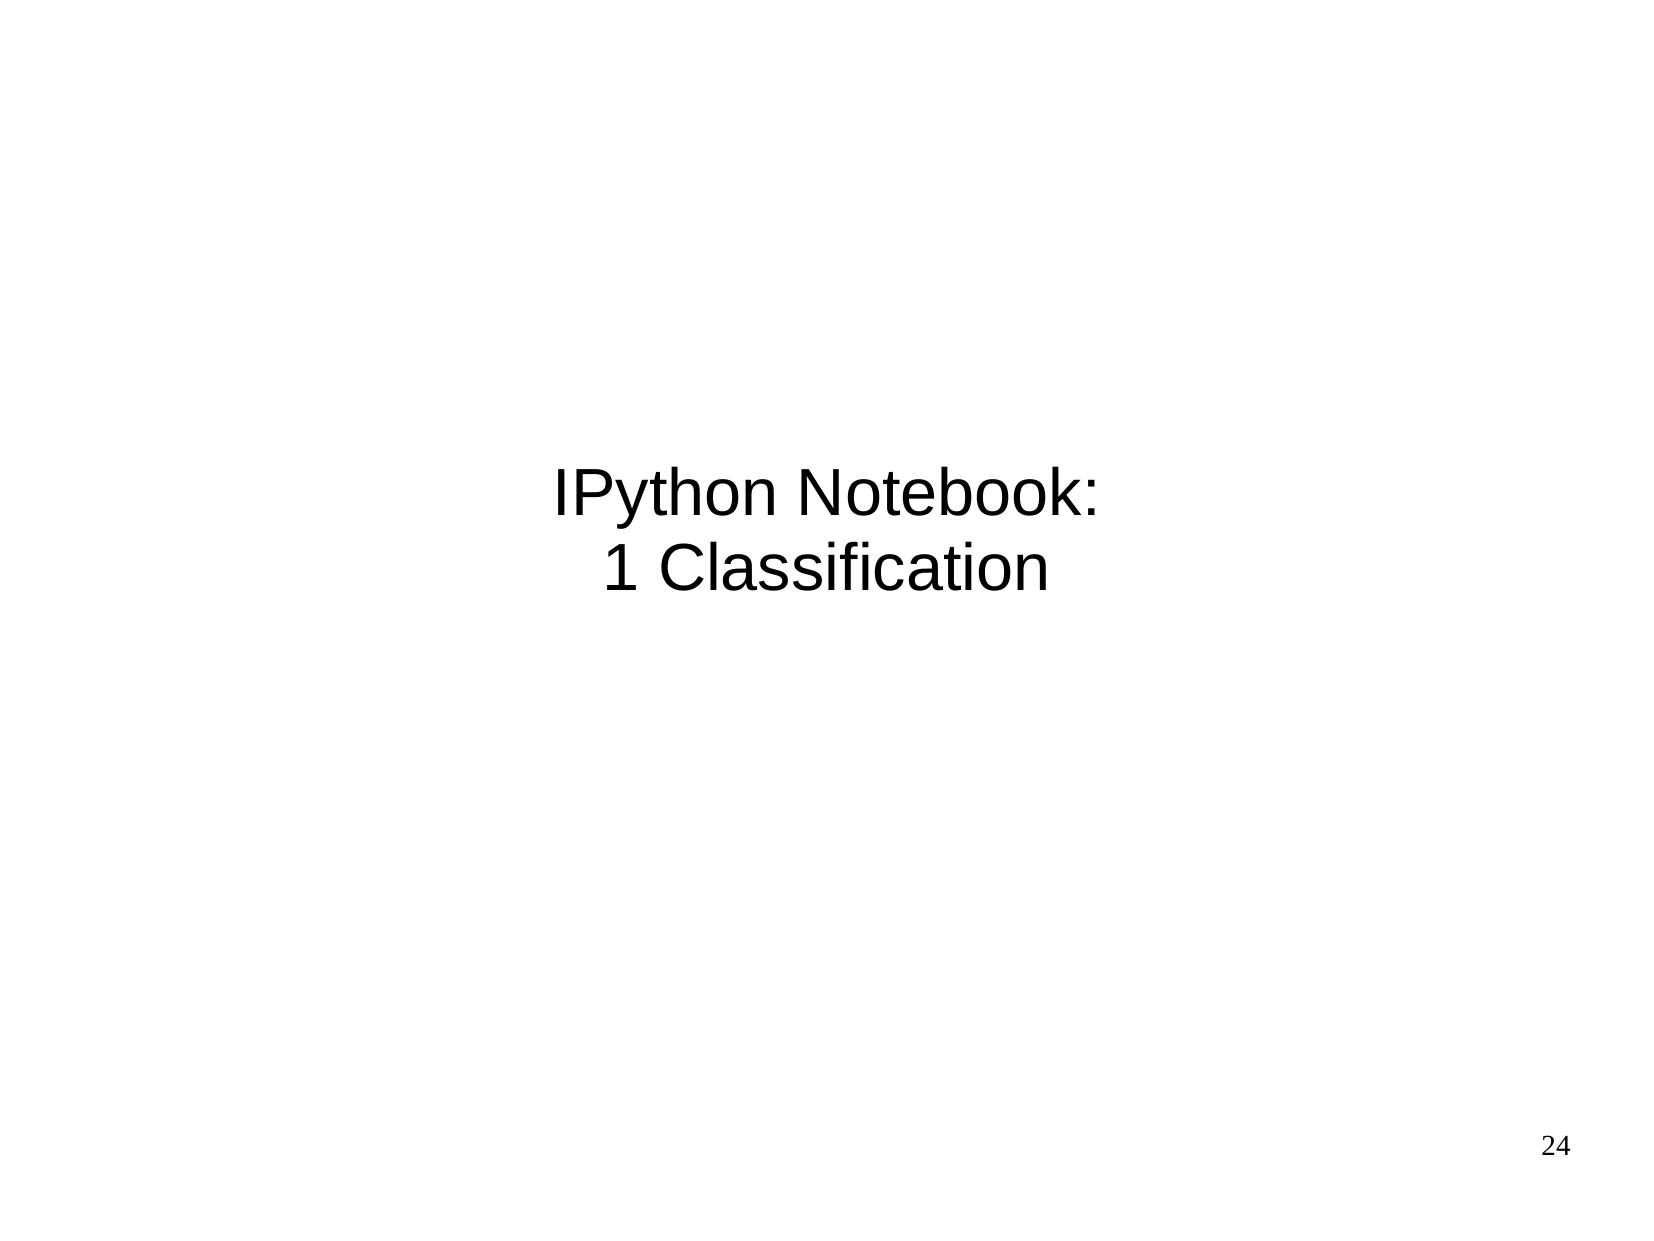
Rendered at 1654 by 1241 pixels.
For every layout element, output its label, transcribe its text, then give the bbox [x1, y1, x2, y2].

subtitle IPython Notebook: 1 Classification [82, 49, 1571, 1010]
